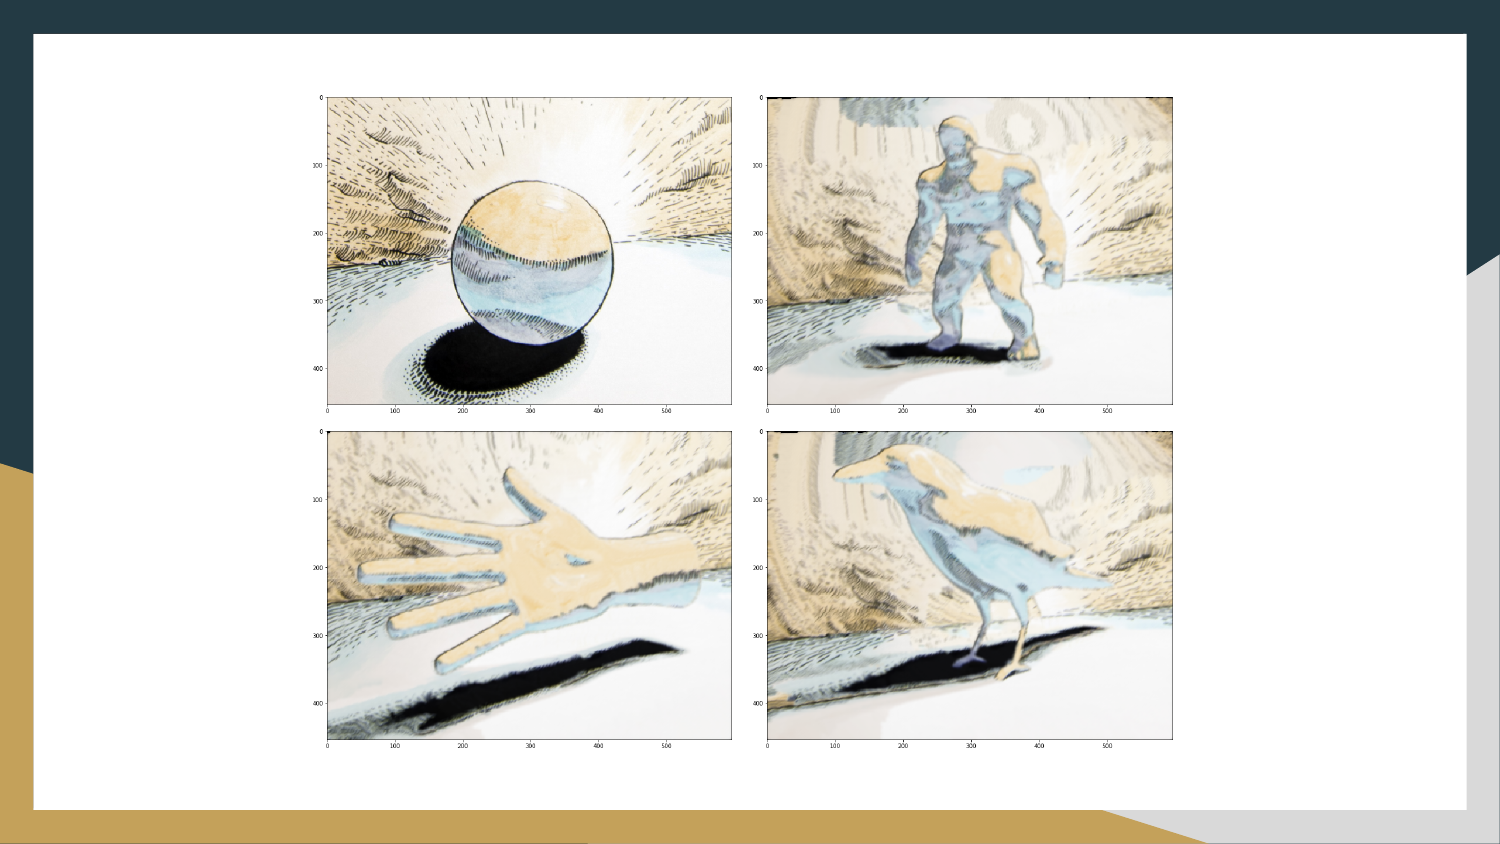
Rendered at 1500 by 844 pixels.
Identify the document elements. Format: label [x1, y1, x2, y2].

picture [748, 91, 1178, 418]
picture [748, 425, 1178, 753]
picture [308, 425, 737, 753]
picture [308, 91, 737, 418]
